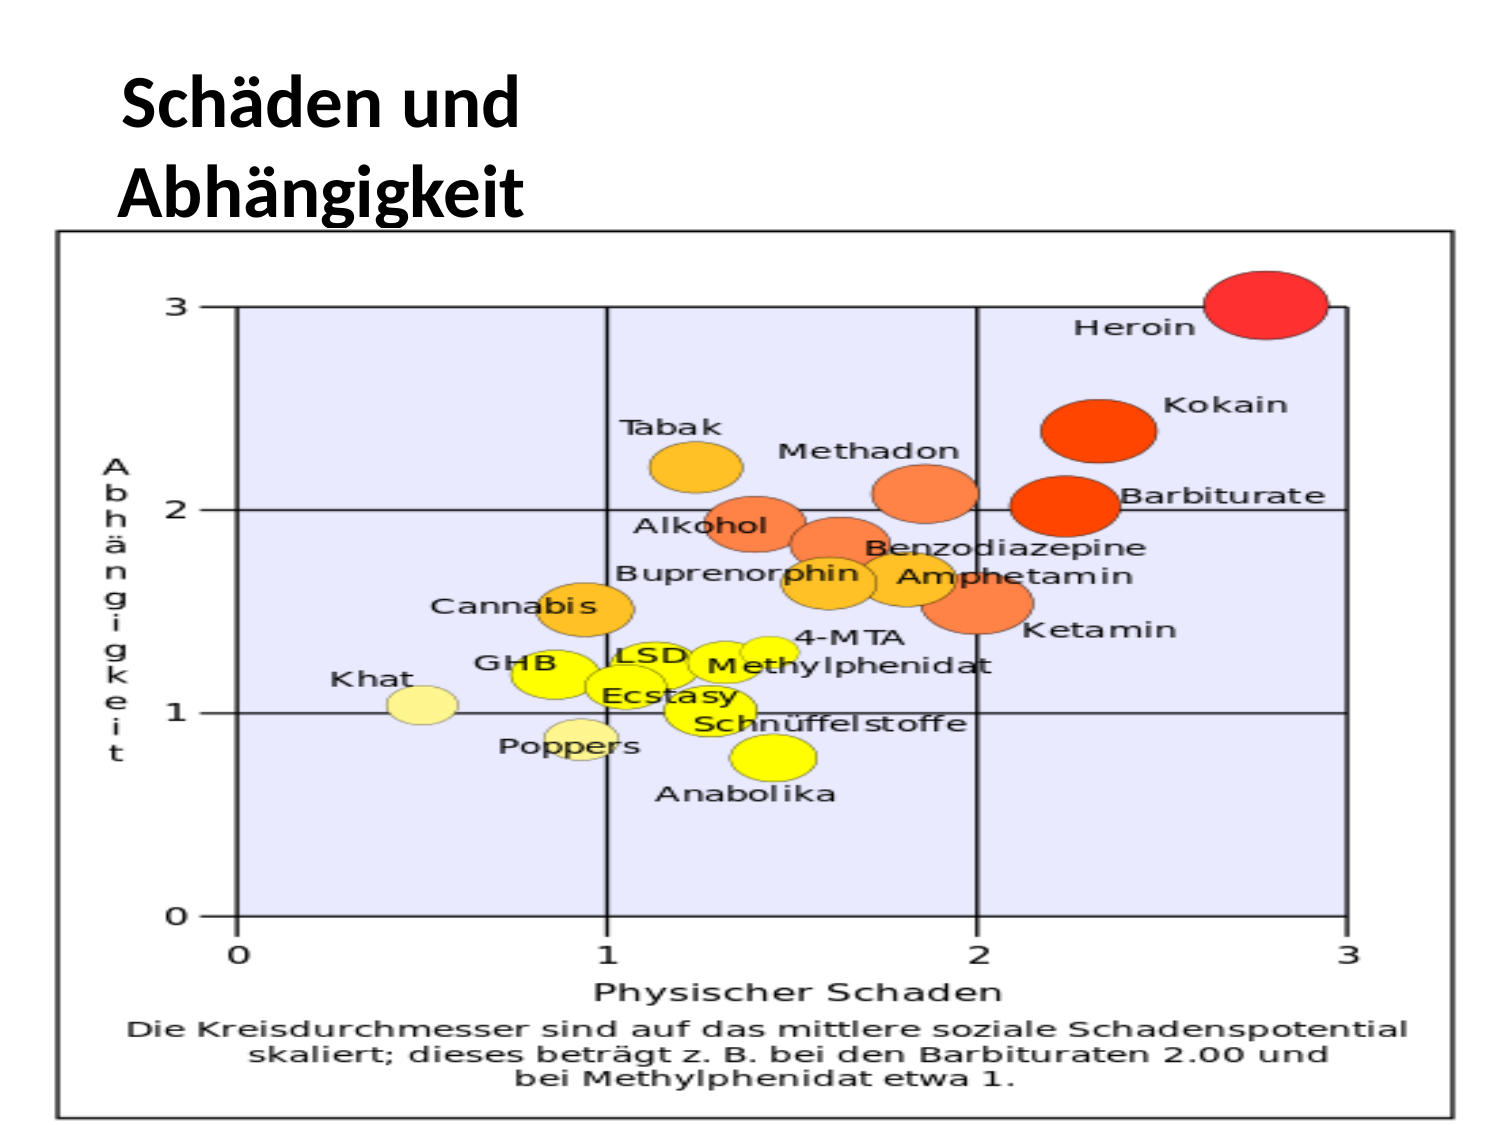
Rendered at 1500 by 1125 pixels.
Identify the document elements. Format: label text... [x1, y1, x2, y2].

title Schäden und Abhängigkeit [75, 44, 569, 228]
picture [53, 228, 1459, 1122]
